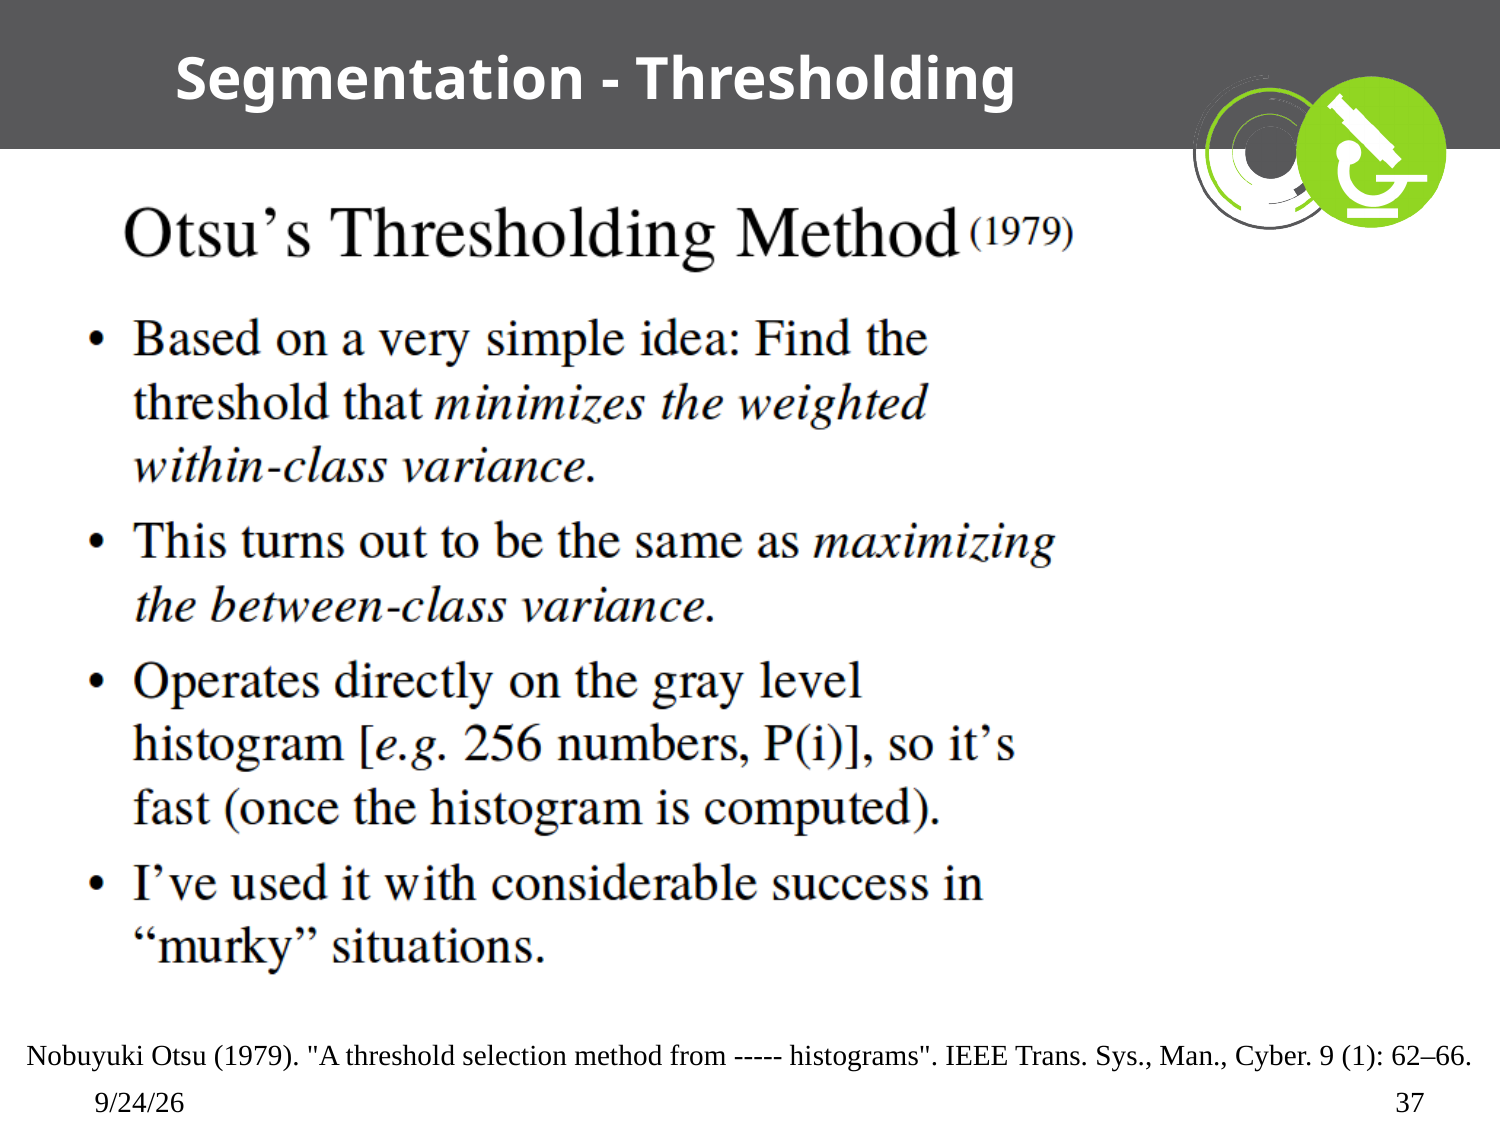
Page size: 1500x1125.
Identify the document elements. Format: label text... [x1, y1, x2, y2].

title Segmentation - Thresholding [0, 0, 1193, 154]
picture [1188, 69, 1453, 236]
picture [2, 153, 1182, 1024]
